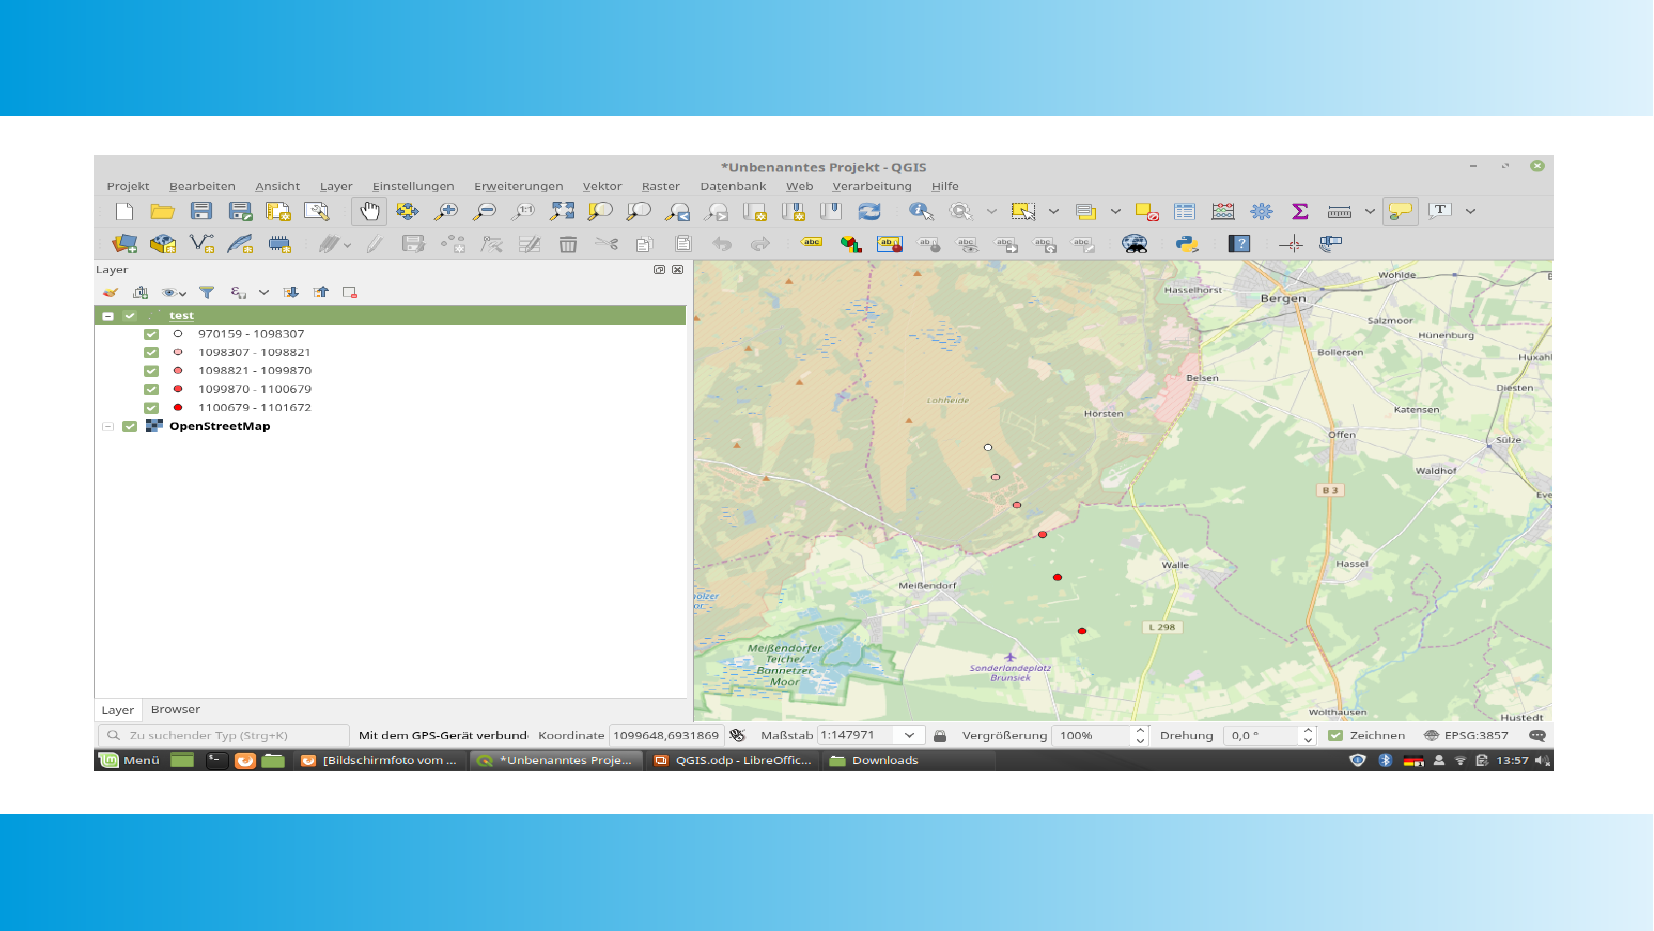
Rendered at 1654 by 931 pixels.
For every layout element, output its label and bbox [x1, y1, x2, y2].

picture [94, 155, 1554, 771]
